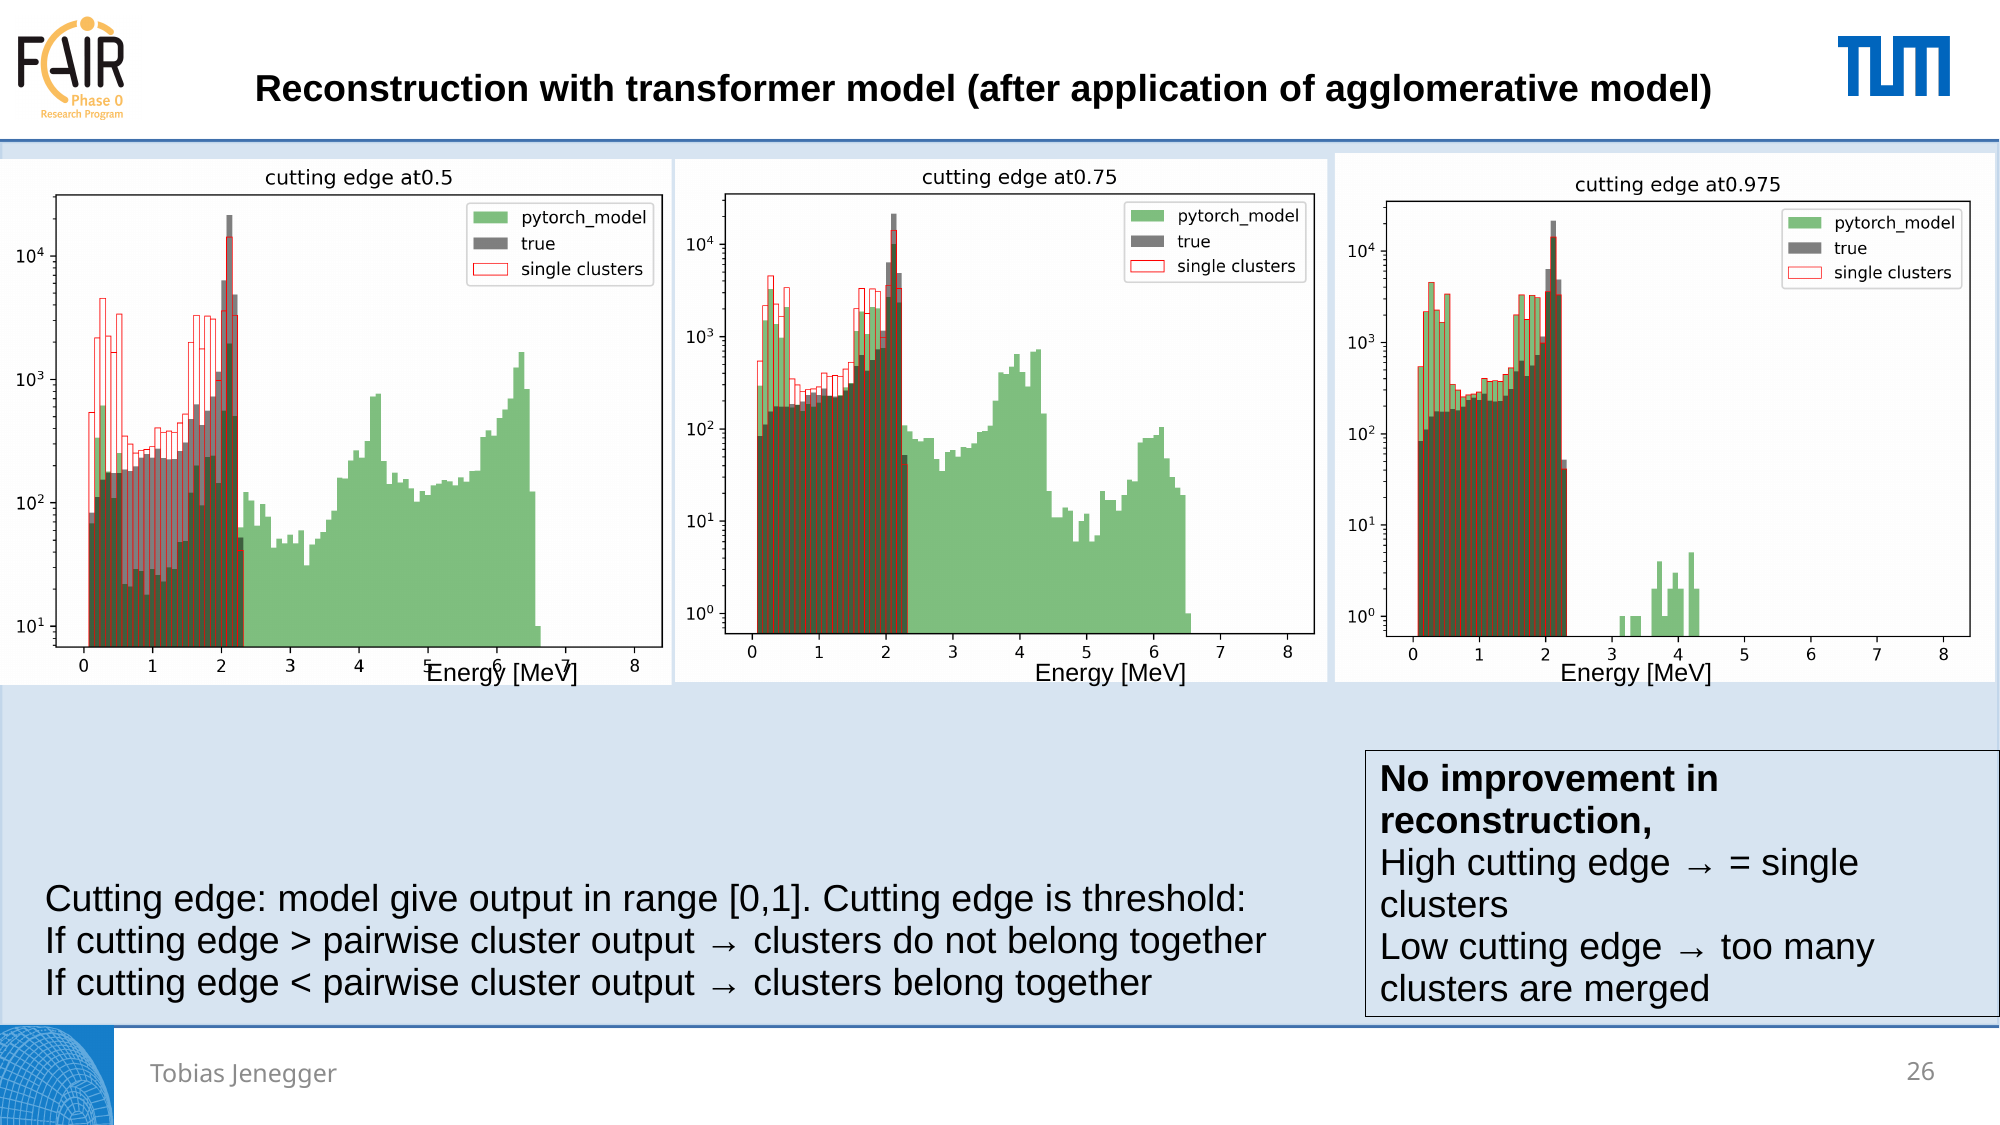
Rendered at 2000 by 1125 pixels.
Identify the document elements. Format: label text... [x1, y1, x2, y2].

text_box Energy [MeV] [1020, 651, 1216, 695]
text_box Energy [MeV] [411, 651, 607, 695]
picture [1334, 153, 1995, 682]
picture [0, 1025, 114, 1125]
picture [0, 159, 672, 685]
text_box Cutting edge: model give output in range [0,1]. Cutting edge is threshold: If cutting edge > pairwise cluster output → clusters do not belong together If cutting edge < pairwise cluster output → clusters belong together [30, 870, 1365, 1011]
picture [15, 15, 142, 120]
text_box Reconstruction with transformer model (after application of agglomerative model) [240, 60, 1801, 117]
text_box Energy [MeV] [1545, 651, 1741, 695]
text_box No improvement in reconstruction, High cutting edge → = single clusters Low cutting edge → too many clusters are merged [1365, 750, 2000, 1017]
picture [675, 159, 1328, 682]
picture [1838, 36, 1950, 96]
